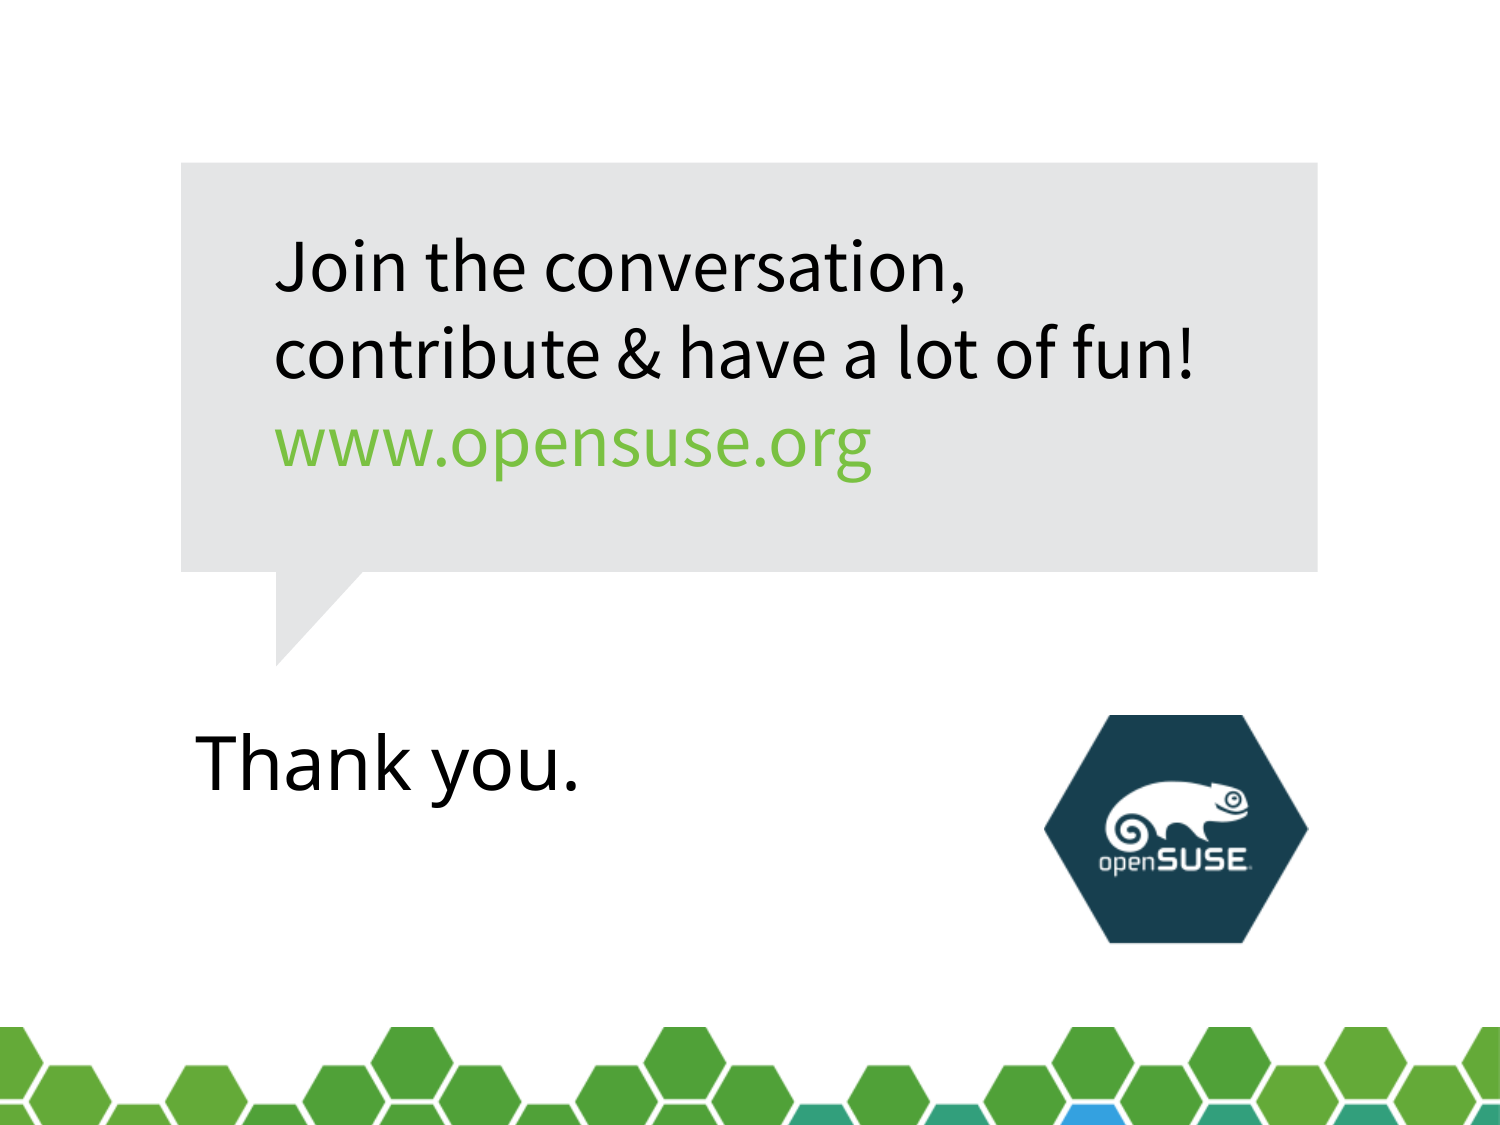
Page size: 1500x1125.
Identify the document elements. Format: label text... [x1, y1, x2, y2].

text_box Join the conversation, contribute & have a lot of fun! www.opensuse.org [259, 213, 1334, 609]
picture [0, 1027, 1500, 1125]
picture [1044, 715, 1309, 945]
